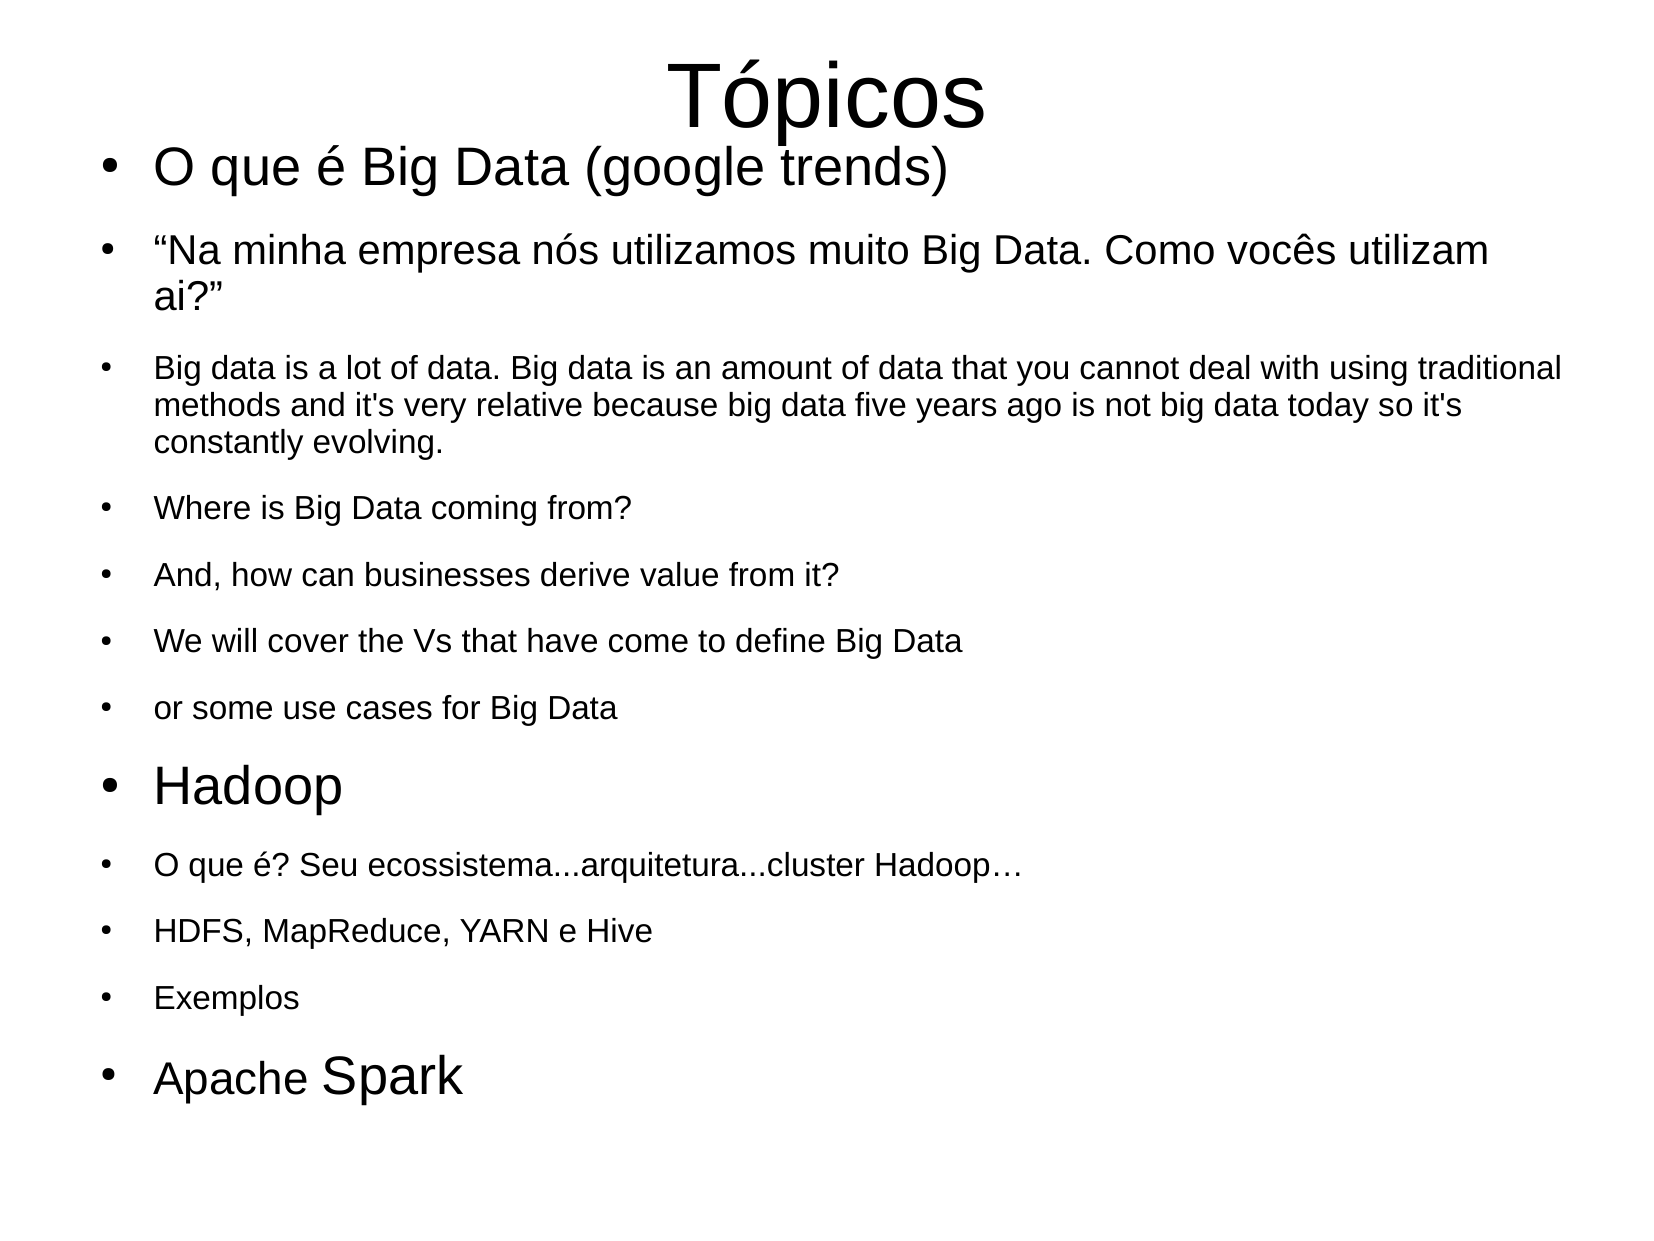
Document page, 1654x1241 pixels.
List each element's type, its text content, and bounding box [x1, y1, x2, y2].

list O que é Big Data (google trends) “Na minha empresa nós utilizamos muito Big Data. Como vocês utilizam ai?” Big data is a lot of data. Big data is an amount of data that you cannot deal with using traditional methods and it's very relative because big data five years ago is not big data today so it's constantly evolving. Where is Big Data coming from? And, how can businesses derive value from it? We will cover the Vs that have come to define Big Data or some use cases for Big Data Hadoop O que é? Seu ecossistema...arquitetura...cluster Hadoop… HDFS, MapReduce, YARN e Hive Exemplos Apache Spark [82, 136, 1571, 1170]
title Tópicos [82, 44, 1571, 136]
